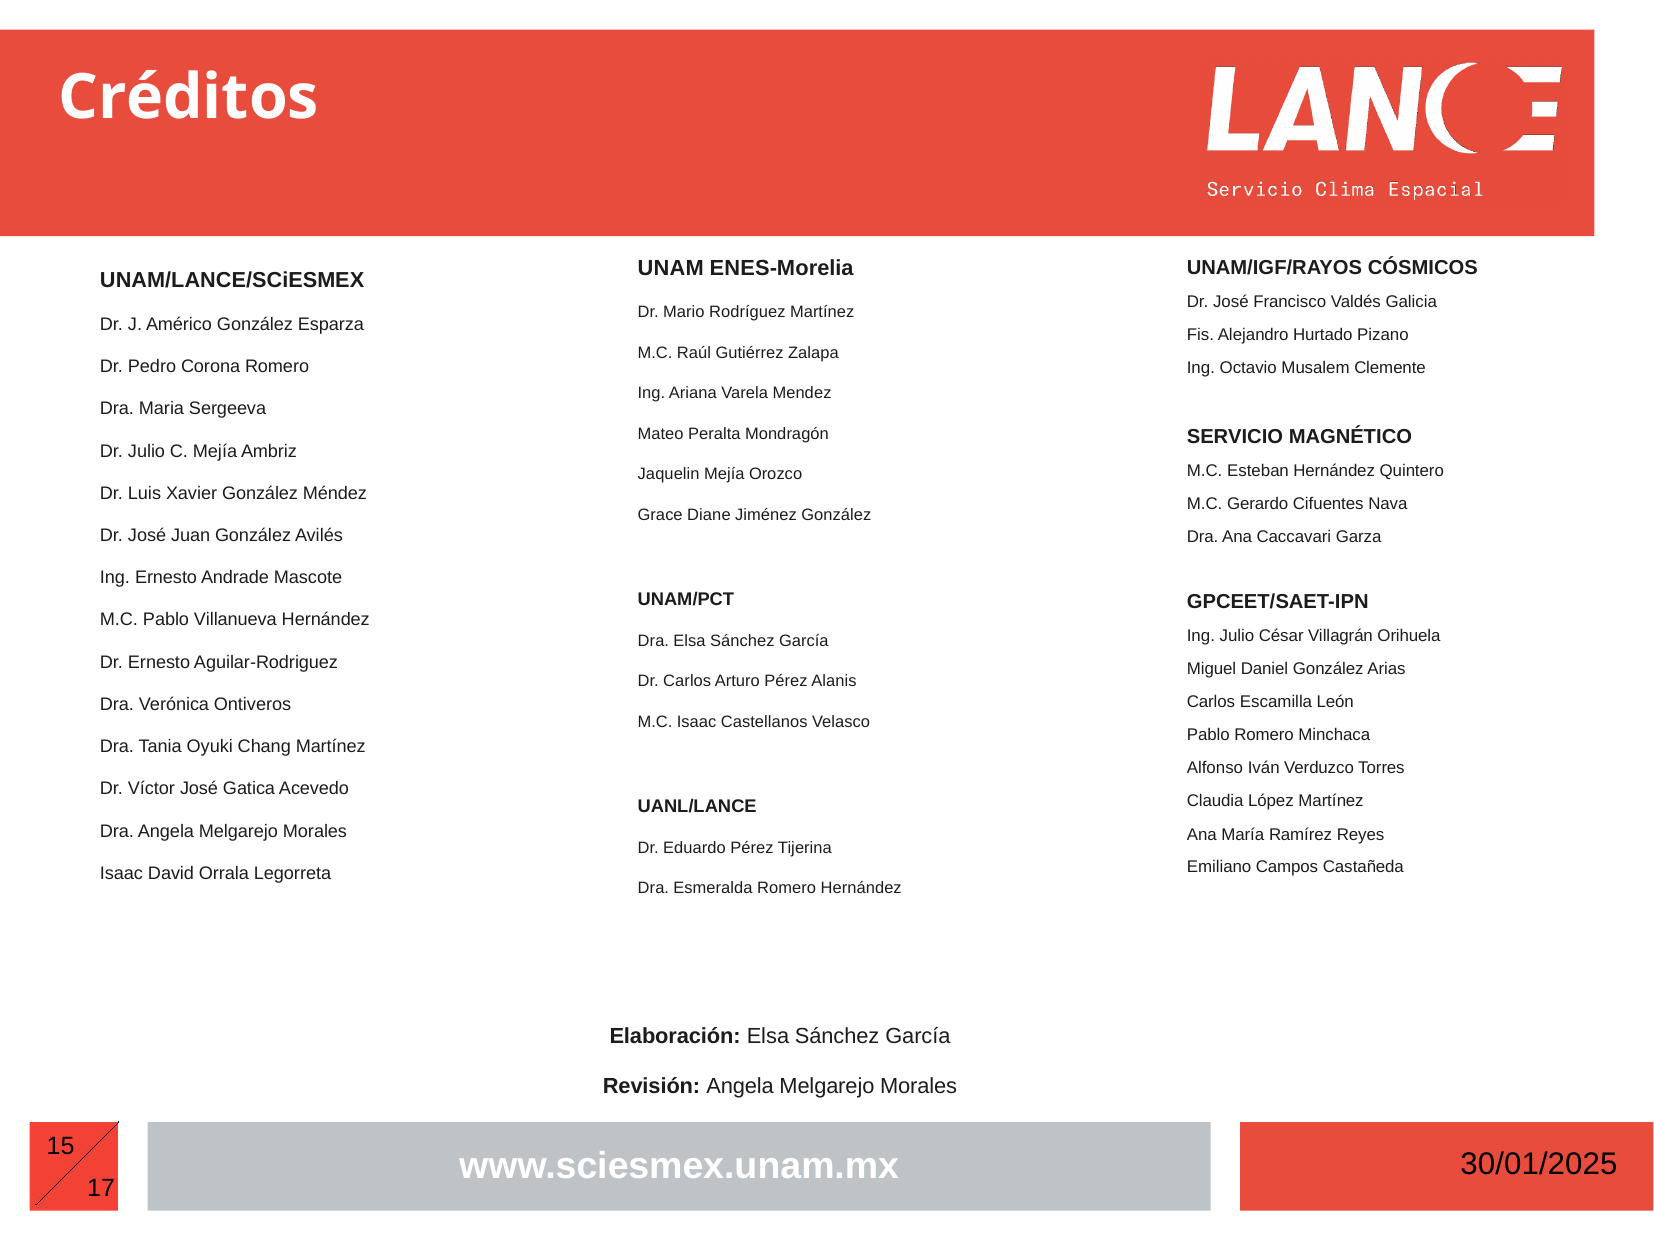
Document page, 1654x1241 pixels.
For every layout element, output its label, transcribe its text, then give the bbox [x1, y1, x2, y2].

text_box 30/01/2025 [1424, 1121, 1654, 1205]
text_box Elaboración: Elsa Sánchez García Revisión: Angela Melgarejo Morales [484, 1021, 1077, 1152]
text_box UNAM/IGF/RAYOS CÓSMICOS Dr. José Francisco Valdés Galicia Fis. Alejandro Hurtado Pizano Ing. Octavio Musalem Clemente SERVICIO MAGNÉTICO M.C. Esteban Hernández Quintero M.C. Gerardo Cifuentes Nava Dra. Ana Caccavari Garza GPCEET/SAET-IPN Ing. Julio César Villagrán Orihuela Miguel Daniel González Arias Carlos Escamilla León Pablo Romero Minchaca Alfonso Iván Verduzco Torres Claudia López Martínez Ana María Ramírez Reyes Emiliano Campos Castañeda [1186, 253, 1577, 1022]
picture [1199, 58, 1566, 206]
text_box www.sciesmex.unam.mx [153, 1133, 1205, 1194]
text_box 17 [19, 1163, 130, 1209]
text_box <número> [31, 1121, 176, 1167]
text_box UNAM/LANCE/SCiESMEX Dr. J. Américo González Esparza Dr. Pedro Corona Romero Dra. Maria Sergeeva Dr. Julio C. Mejía Ambriz Dr. Luis Xavier González Méndez Dr. José Juan González Avilés Ing. Ernesto Andrade Mascote M.C. Pablo Villanueva Hernández Dr. Ernesto Aguilar-Rodriguez Dra. Verónica Ontiveros Dra. Tania Oyuki Chang Martínez Dr. Víctor José Gatica Acevedo Dra. Angela Melgarejo Morales Isaac David Orrala Legorreta [99, 265, 544, 1110]
text_box UNAM ENES-Morelia Dr. Mario Rodríguez Martínez M.C. Raúl Gutiérrez Zalapa Ing. Ariana Varela Mendez Mateo Peralta Mondragón Jaquelin Mejía Orozco Grace Diane Jiménez González UNAM/PCT Dra. Elsa Sánchez García Dr. Carlos Arturo Pérez Alanis M.C. Isaac Castellanos Velasco UANL/LANCE Dr. Eduardo Pérez Tijerina Dra. Esmeralda Romero Hernández [637, 253, 969, 957]
text_box Créditos [58, 58, 1311, 207]
